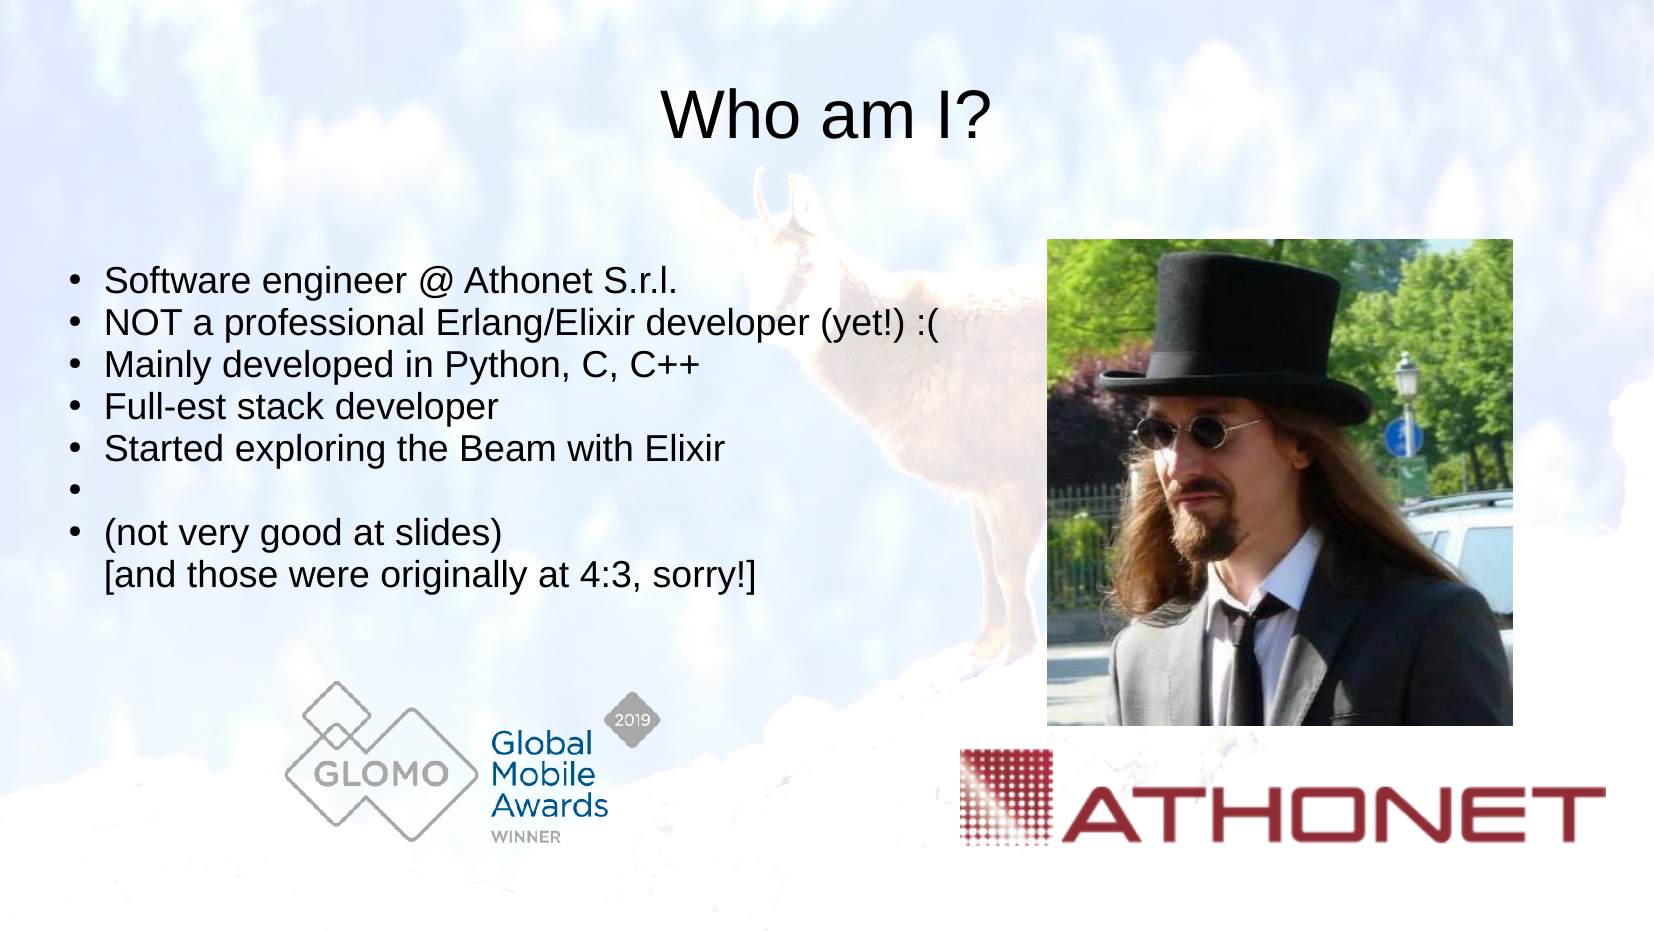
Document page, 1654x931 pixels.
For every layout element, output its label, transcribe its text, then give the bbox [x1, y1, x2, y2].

text_box Software engineer @ Athonet S.r.l. NOT a professional Erlang/Elixir developer (yet!) :( Mainly developed in Python, C, C++ Full-est stack developer Started exploring the Beam with Elixir (not very good at slides) [and those were originally at 4:3, sorry!] [53, 252, 955, 603]
title Who am I? [82, 37, 1571, 193]
picture [0, 0, 1654, 931]
